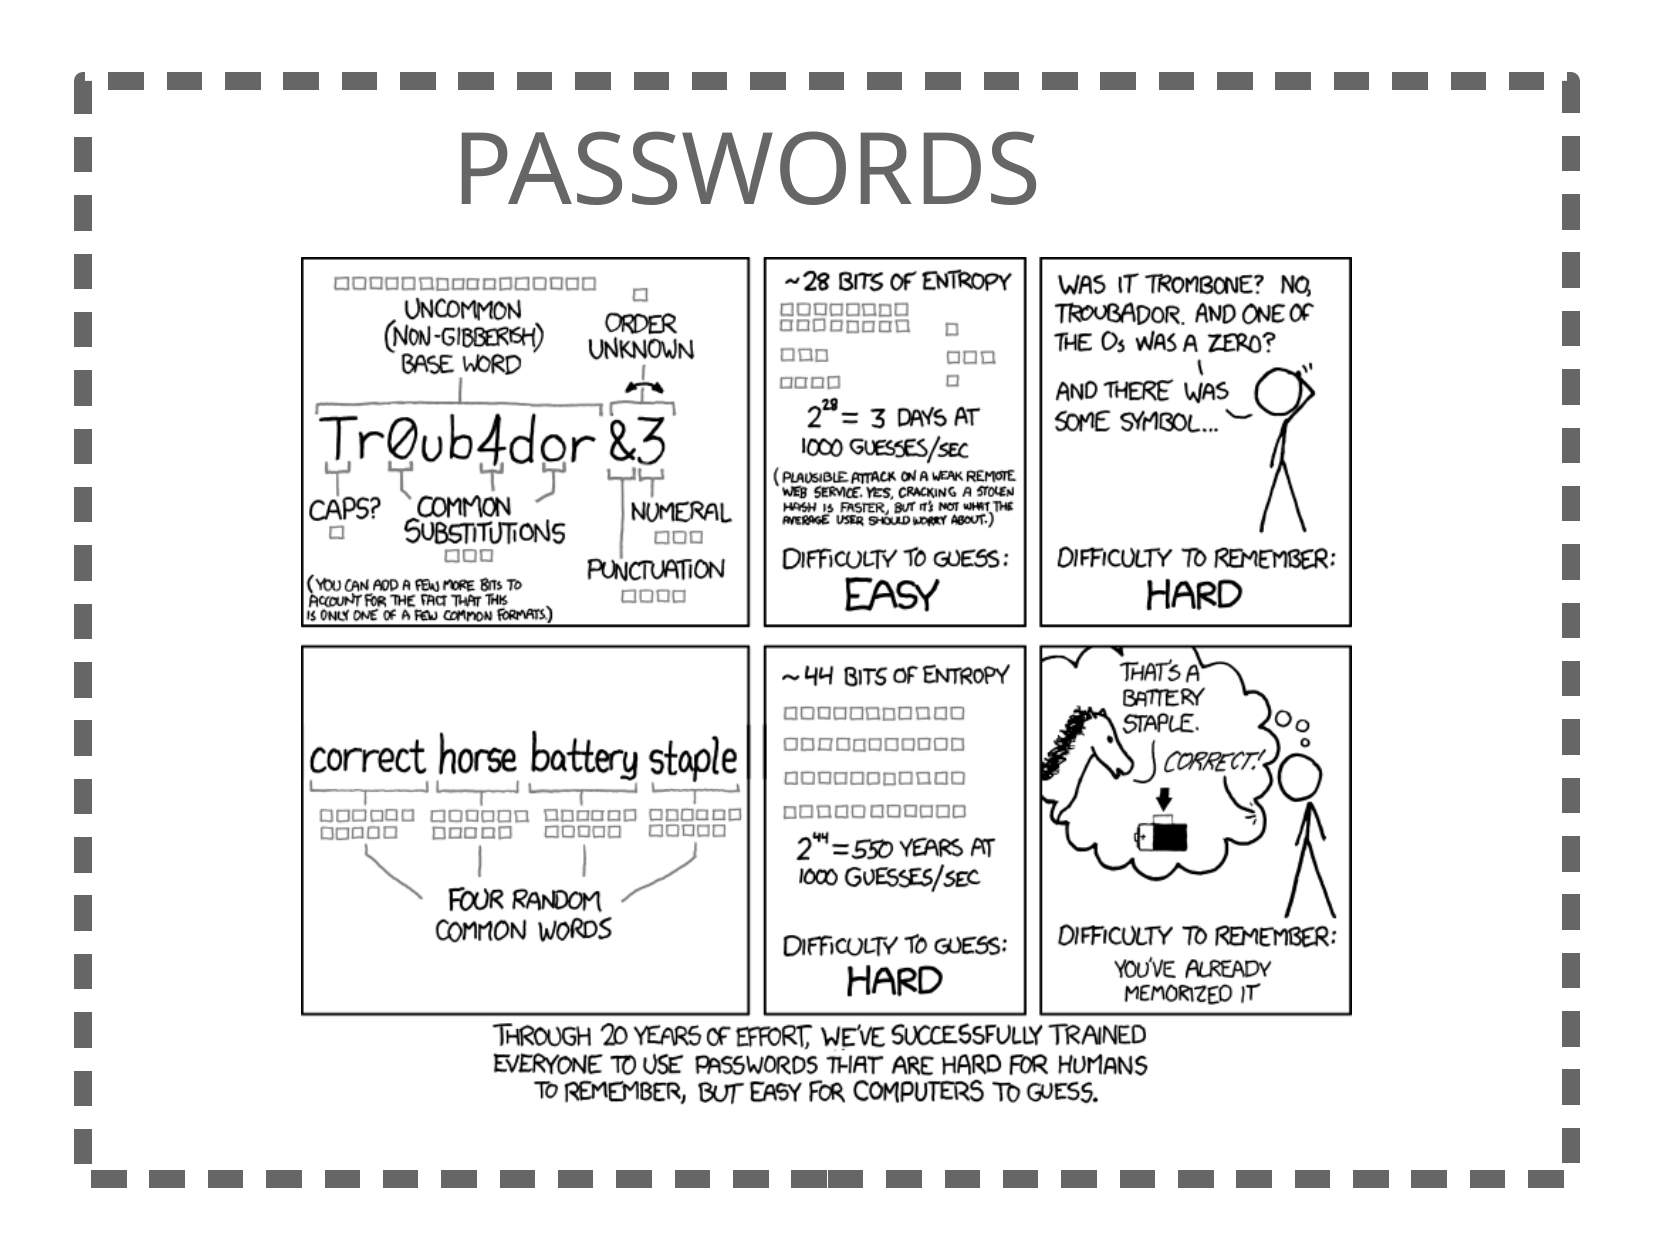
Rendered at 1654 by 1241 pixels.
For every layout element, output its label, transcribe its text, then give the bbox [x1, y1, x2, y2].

text_box PASSWORDS [429, 81, 1225, 307]
picture [301, 257, 1352, 1111]
text_box [82, 81, 1571, 1179]
